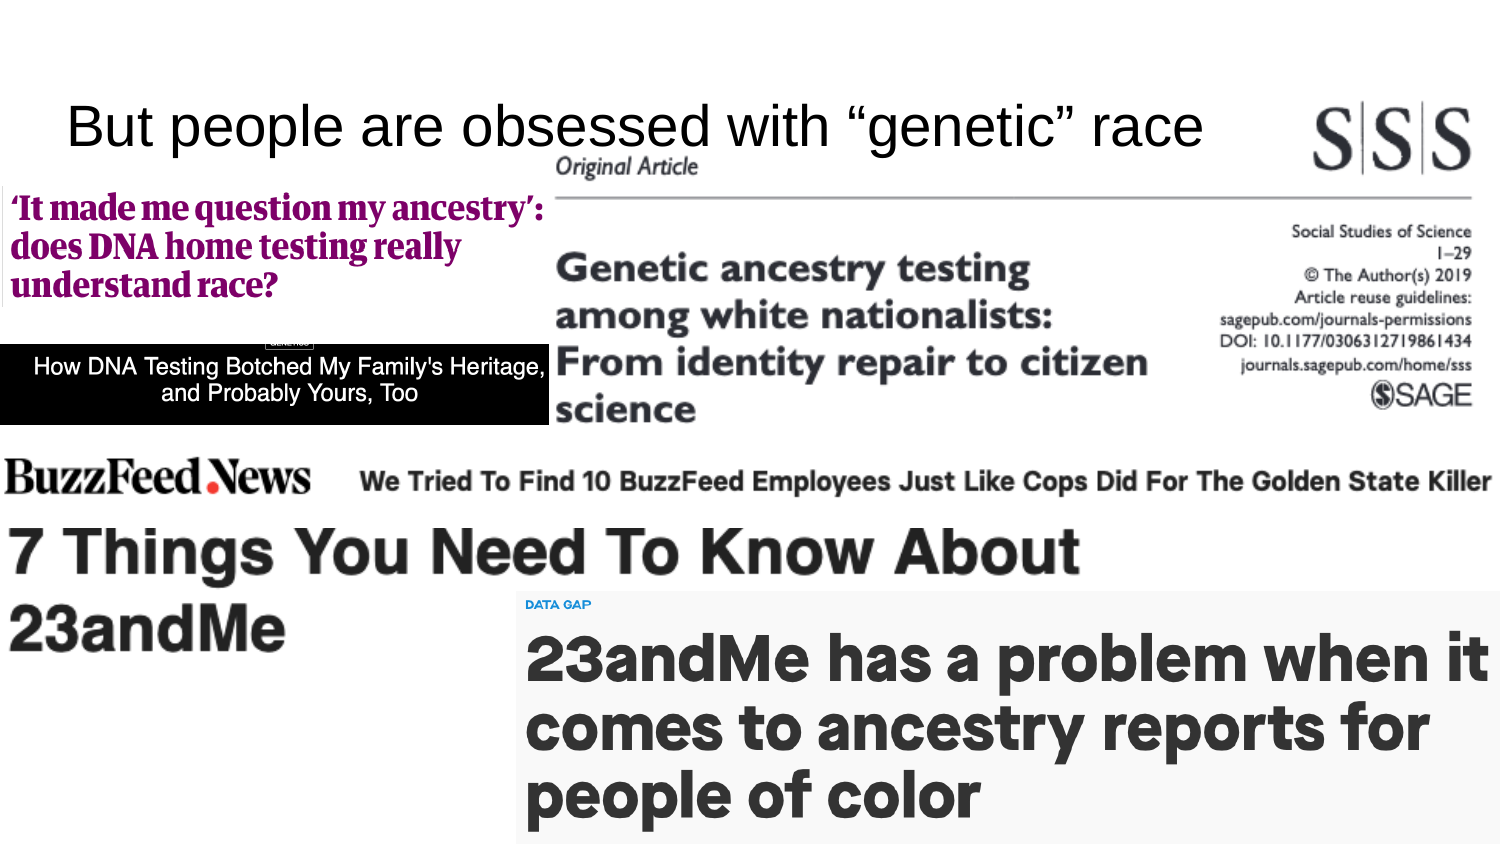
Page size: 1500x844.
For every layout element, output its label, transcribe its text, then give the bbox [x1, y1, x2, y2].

title But people are obsessed with “genetic” race [51, 72, 1449, 167]
picture [0, 95, 1500, 844]
